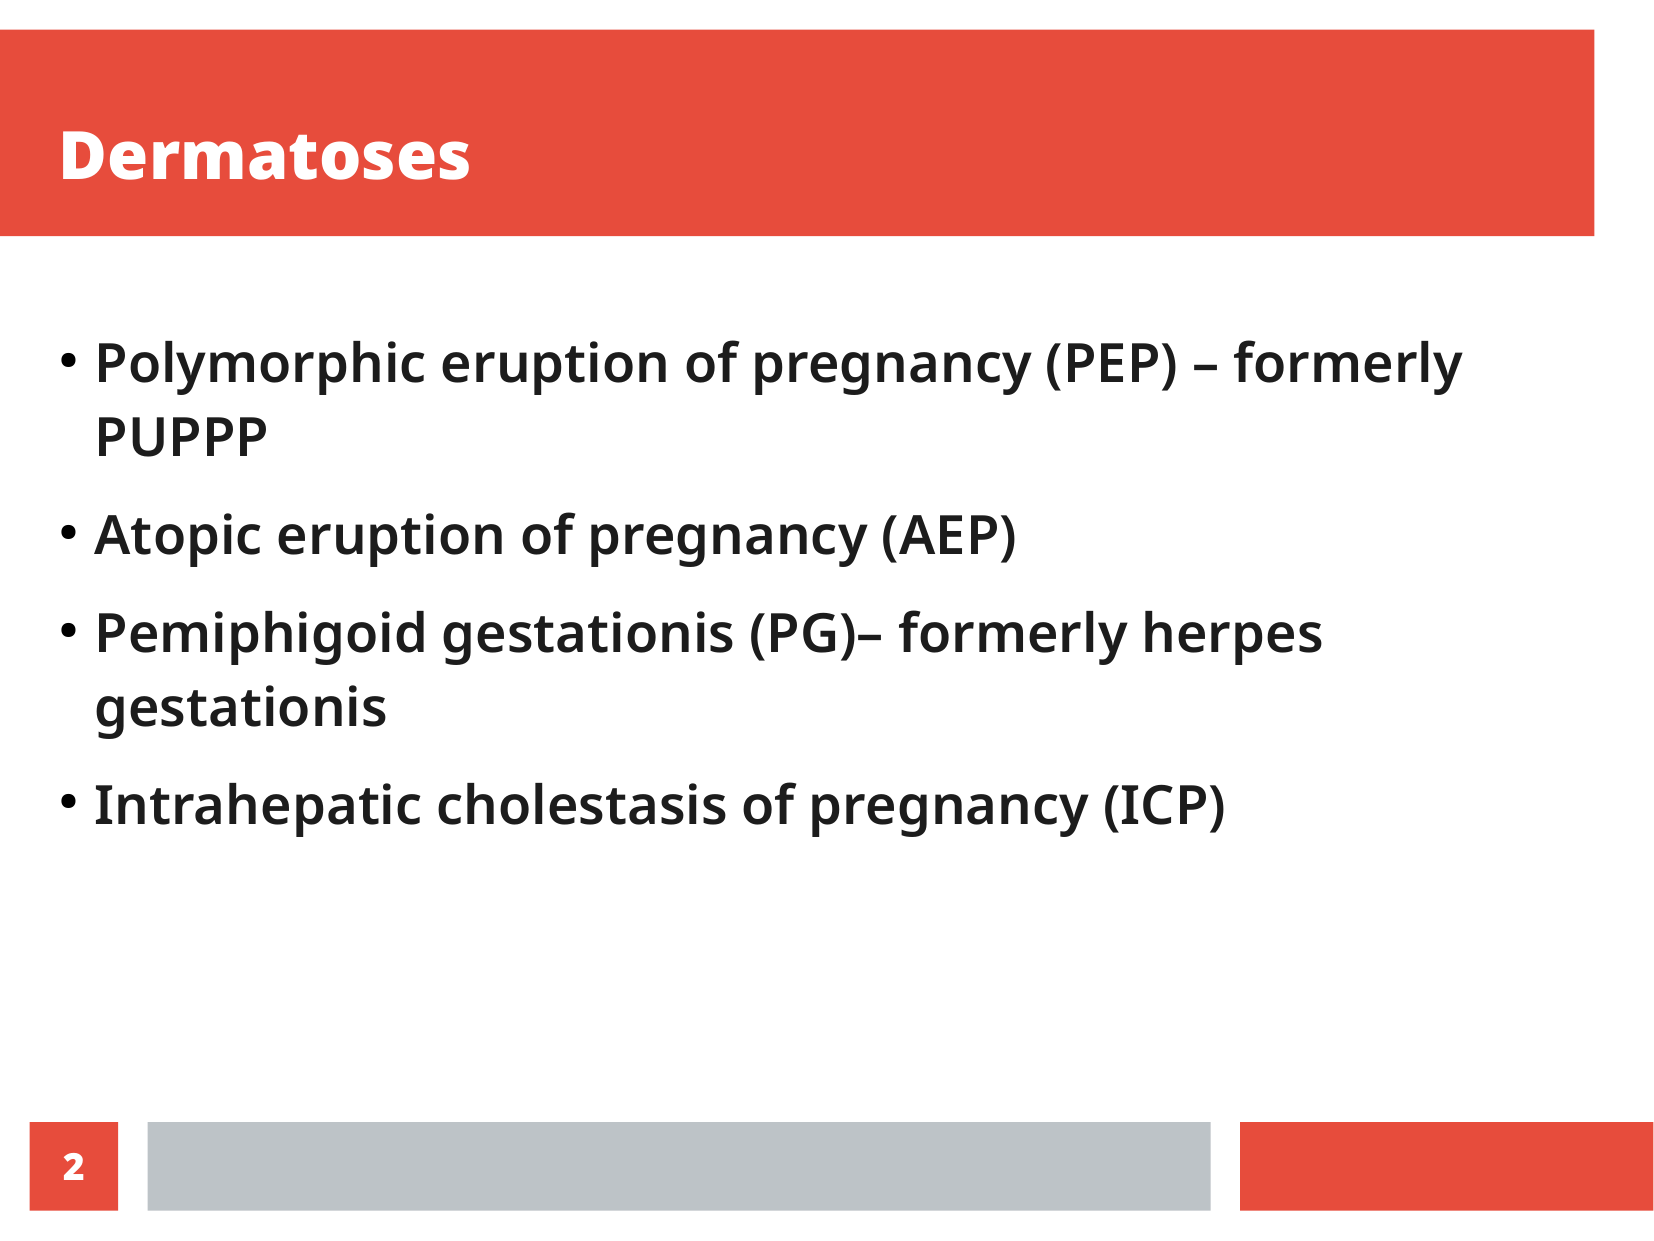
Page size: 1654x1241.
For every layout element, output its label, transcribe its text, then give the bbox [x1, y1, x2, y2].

list Polymorphic eruption of pregnancy (PEP) – formerly PUPPP Atopic eruption of pregnancy (AEP) Pemiphigoid gestationis (PG)– formerly herpes gestationis Intrahepatic cholestasis of pregnancy (ICP) [59, 324, 1565, 1093]
title Dermatoses [59, 66, 1595, 200]
